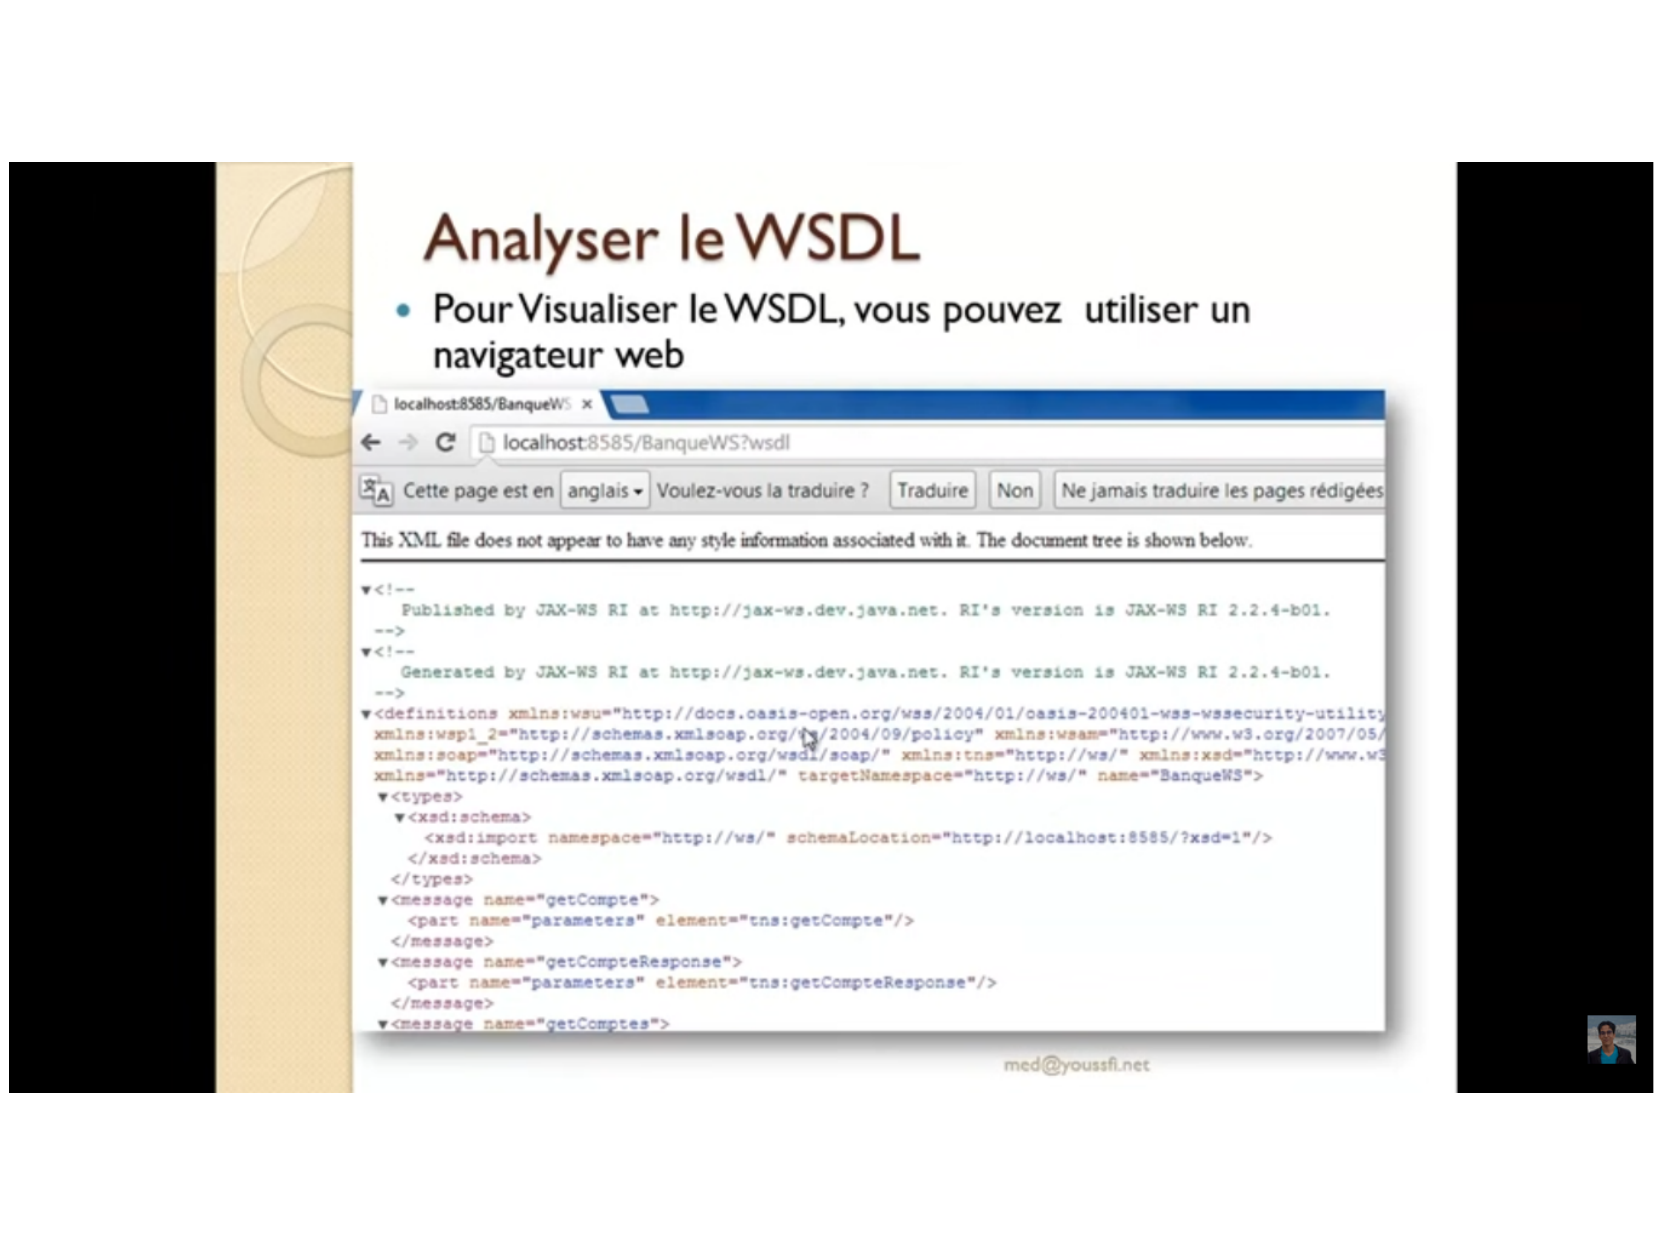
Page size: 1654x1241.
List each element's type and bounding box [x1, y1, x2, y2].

picture [9, 162, 1654, 1093]
